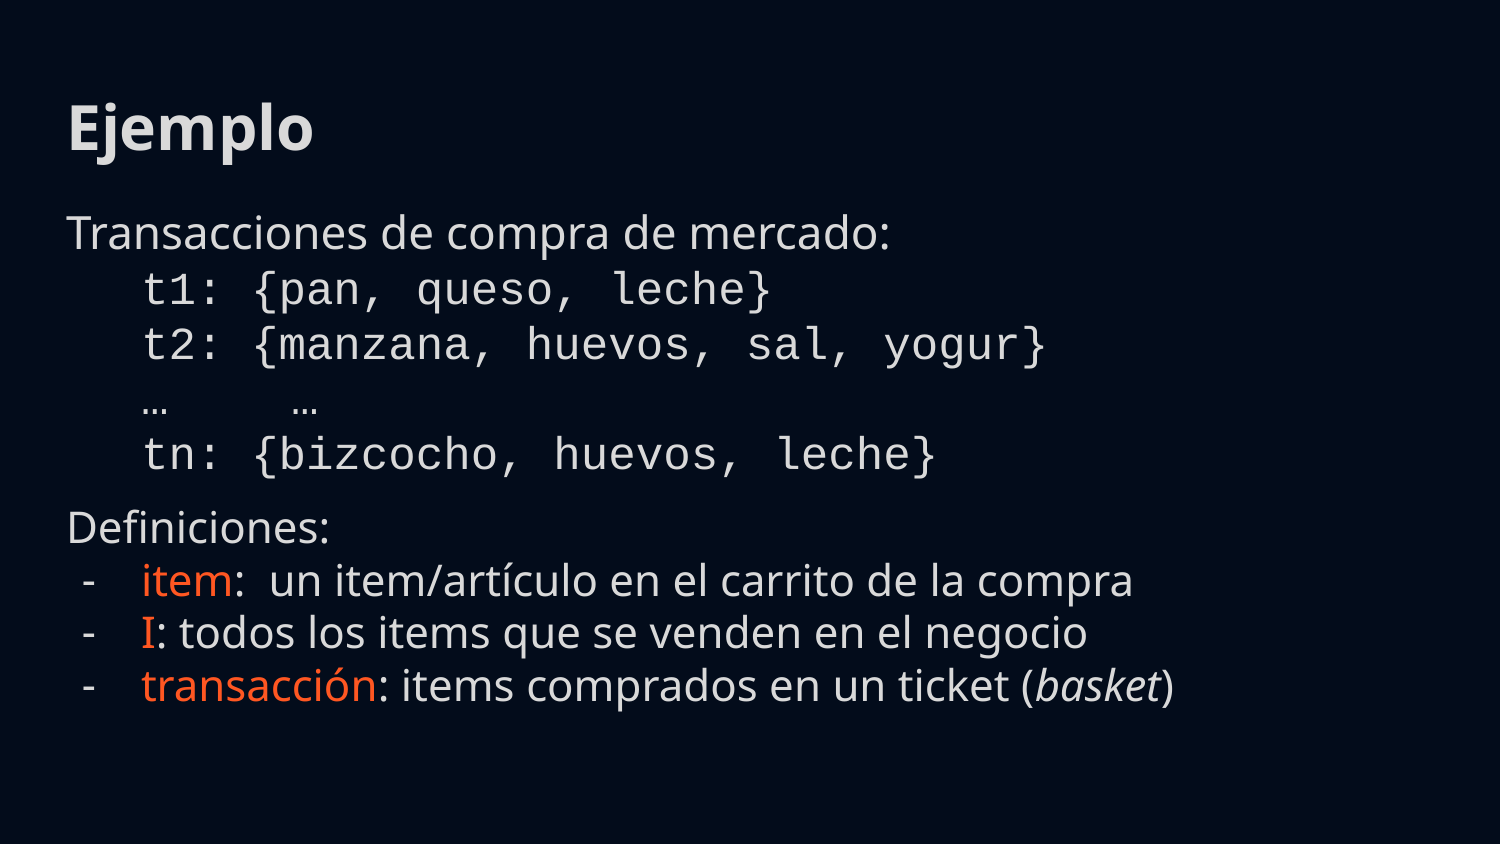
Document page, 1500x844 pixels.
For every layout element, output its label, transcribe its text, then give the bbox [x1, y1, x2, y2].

list Transacciones de compra de mercado: t1: {pan, queso, leche} t2: {manzana, huevos, sal, yogur} … … tn: {bizcocho, huevos, leche} Definiciones: item: un item/artículo en el carrito de la compra I: todos los items que se venden en el negocio transacción: items comprados en un ticket (basket) [51, 189, 1500, 750]
title Ejemplo [51, 72, 1449, 167]
